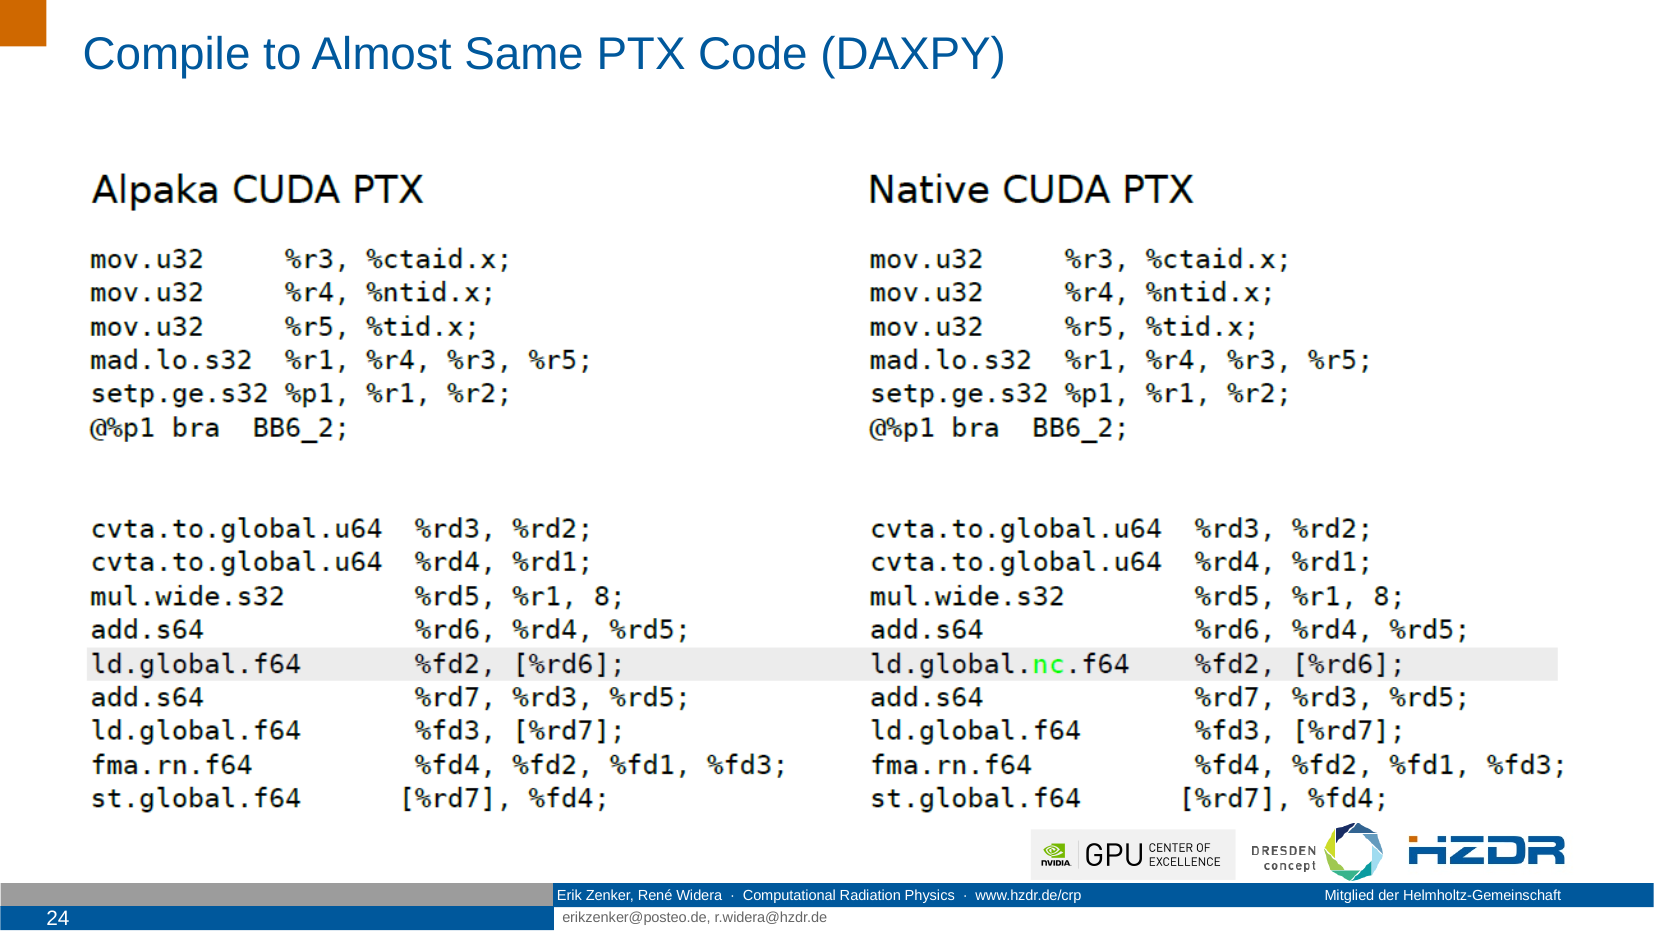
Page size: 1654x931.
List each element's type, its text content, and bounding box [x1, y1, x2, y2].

picture [82, 166, 1582, 894]
title Compile to Almost Same PTX Code (DAXPY) [82, 27, 1571, 145]
